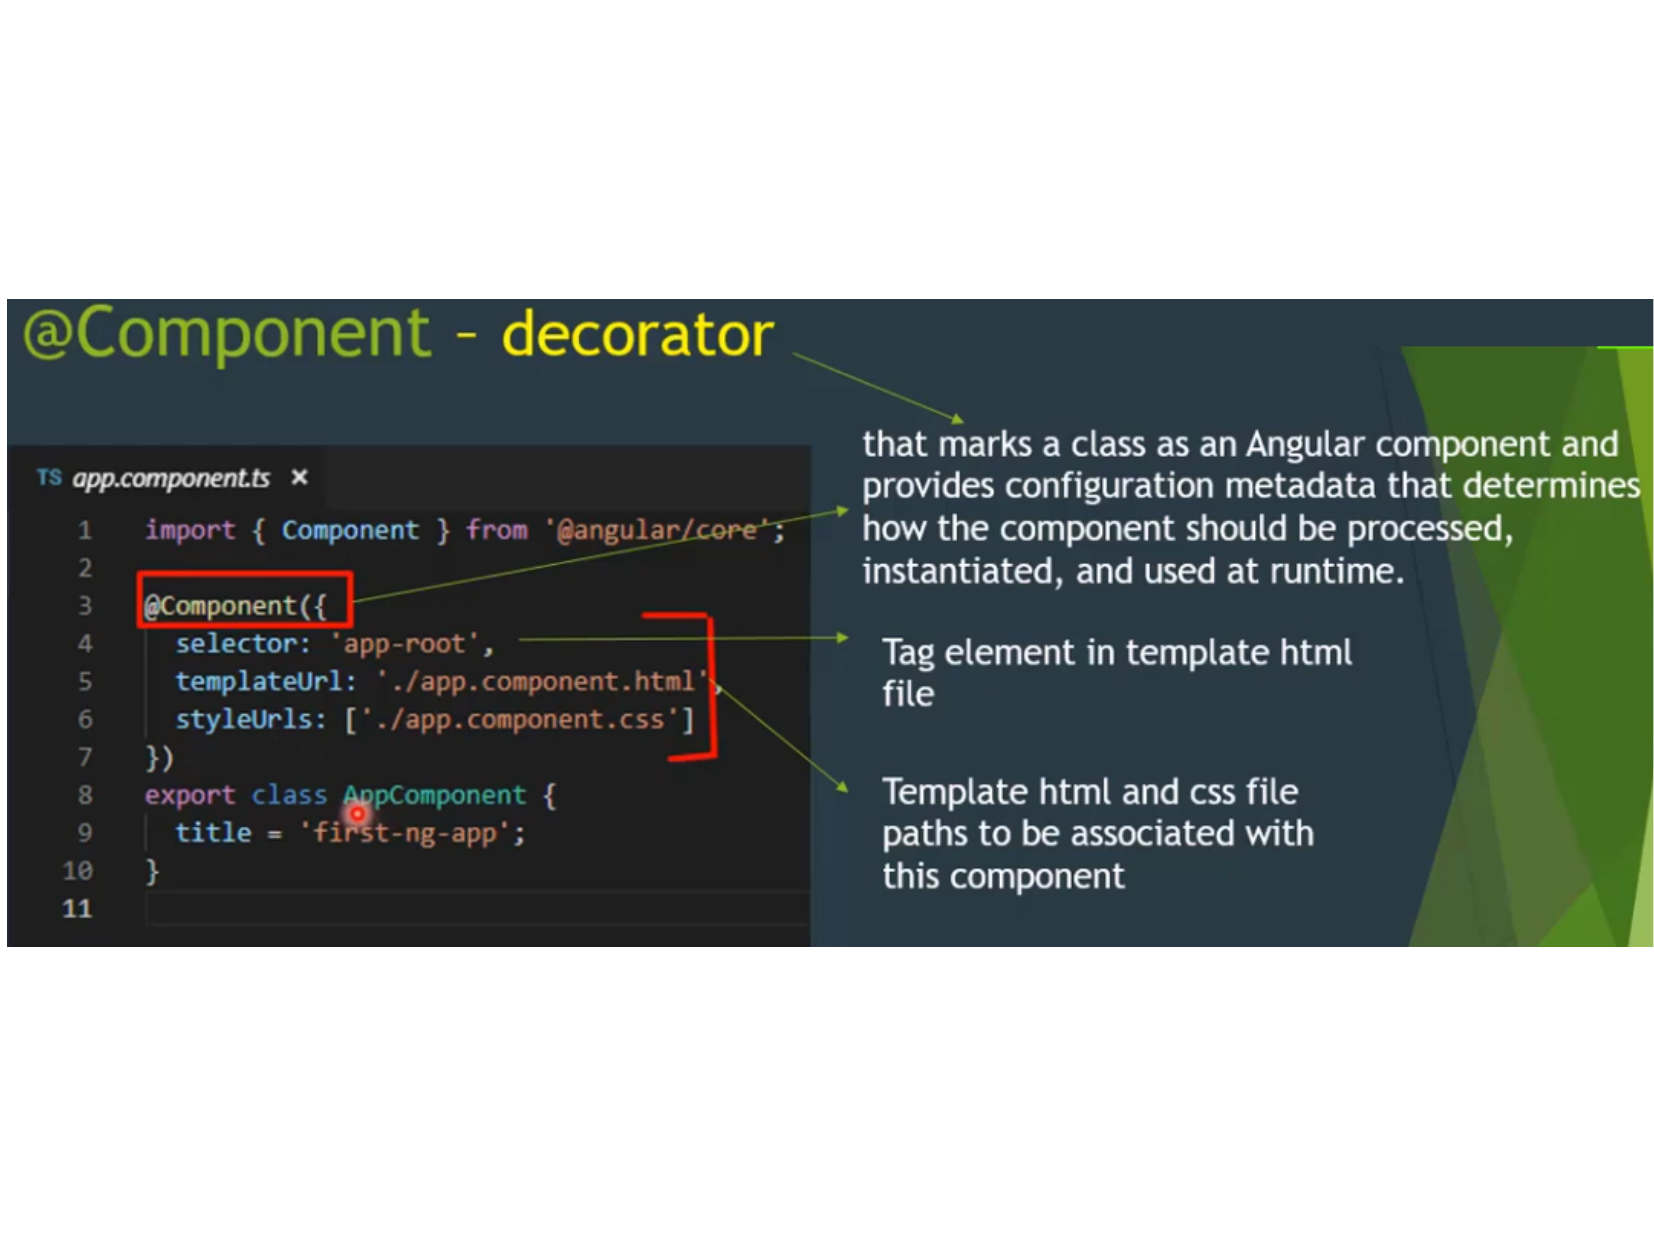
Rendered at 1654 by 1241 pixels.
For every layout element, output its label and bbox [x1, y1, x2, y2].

picture [7, 299, 1654, 947]
